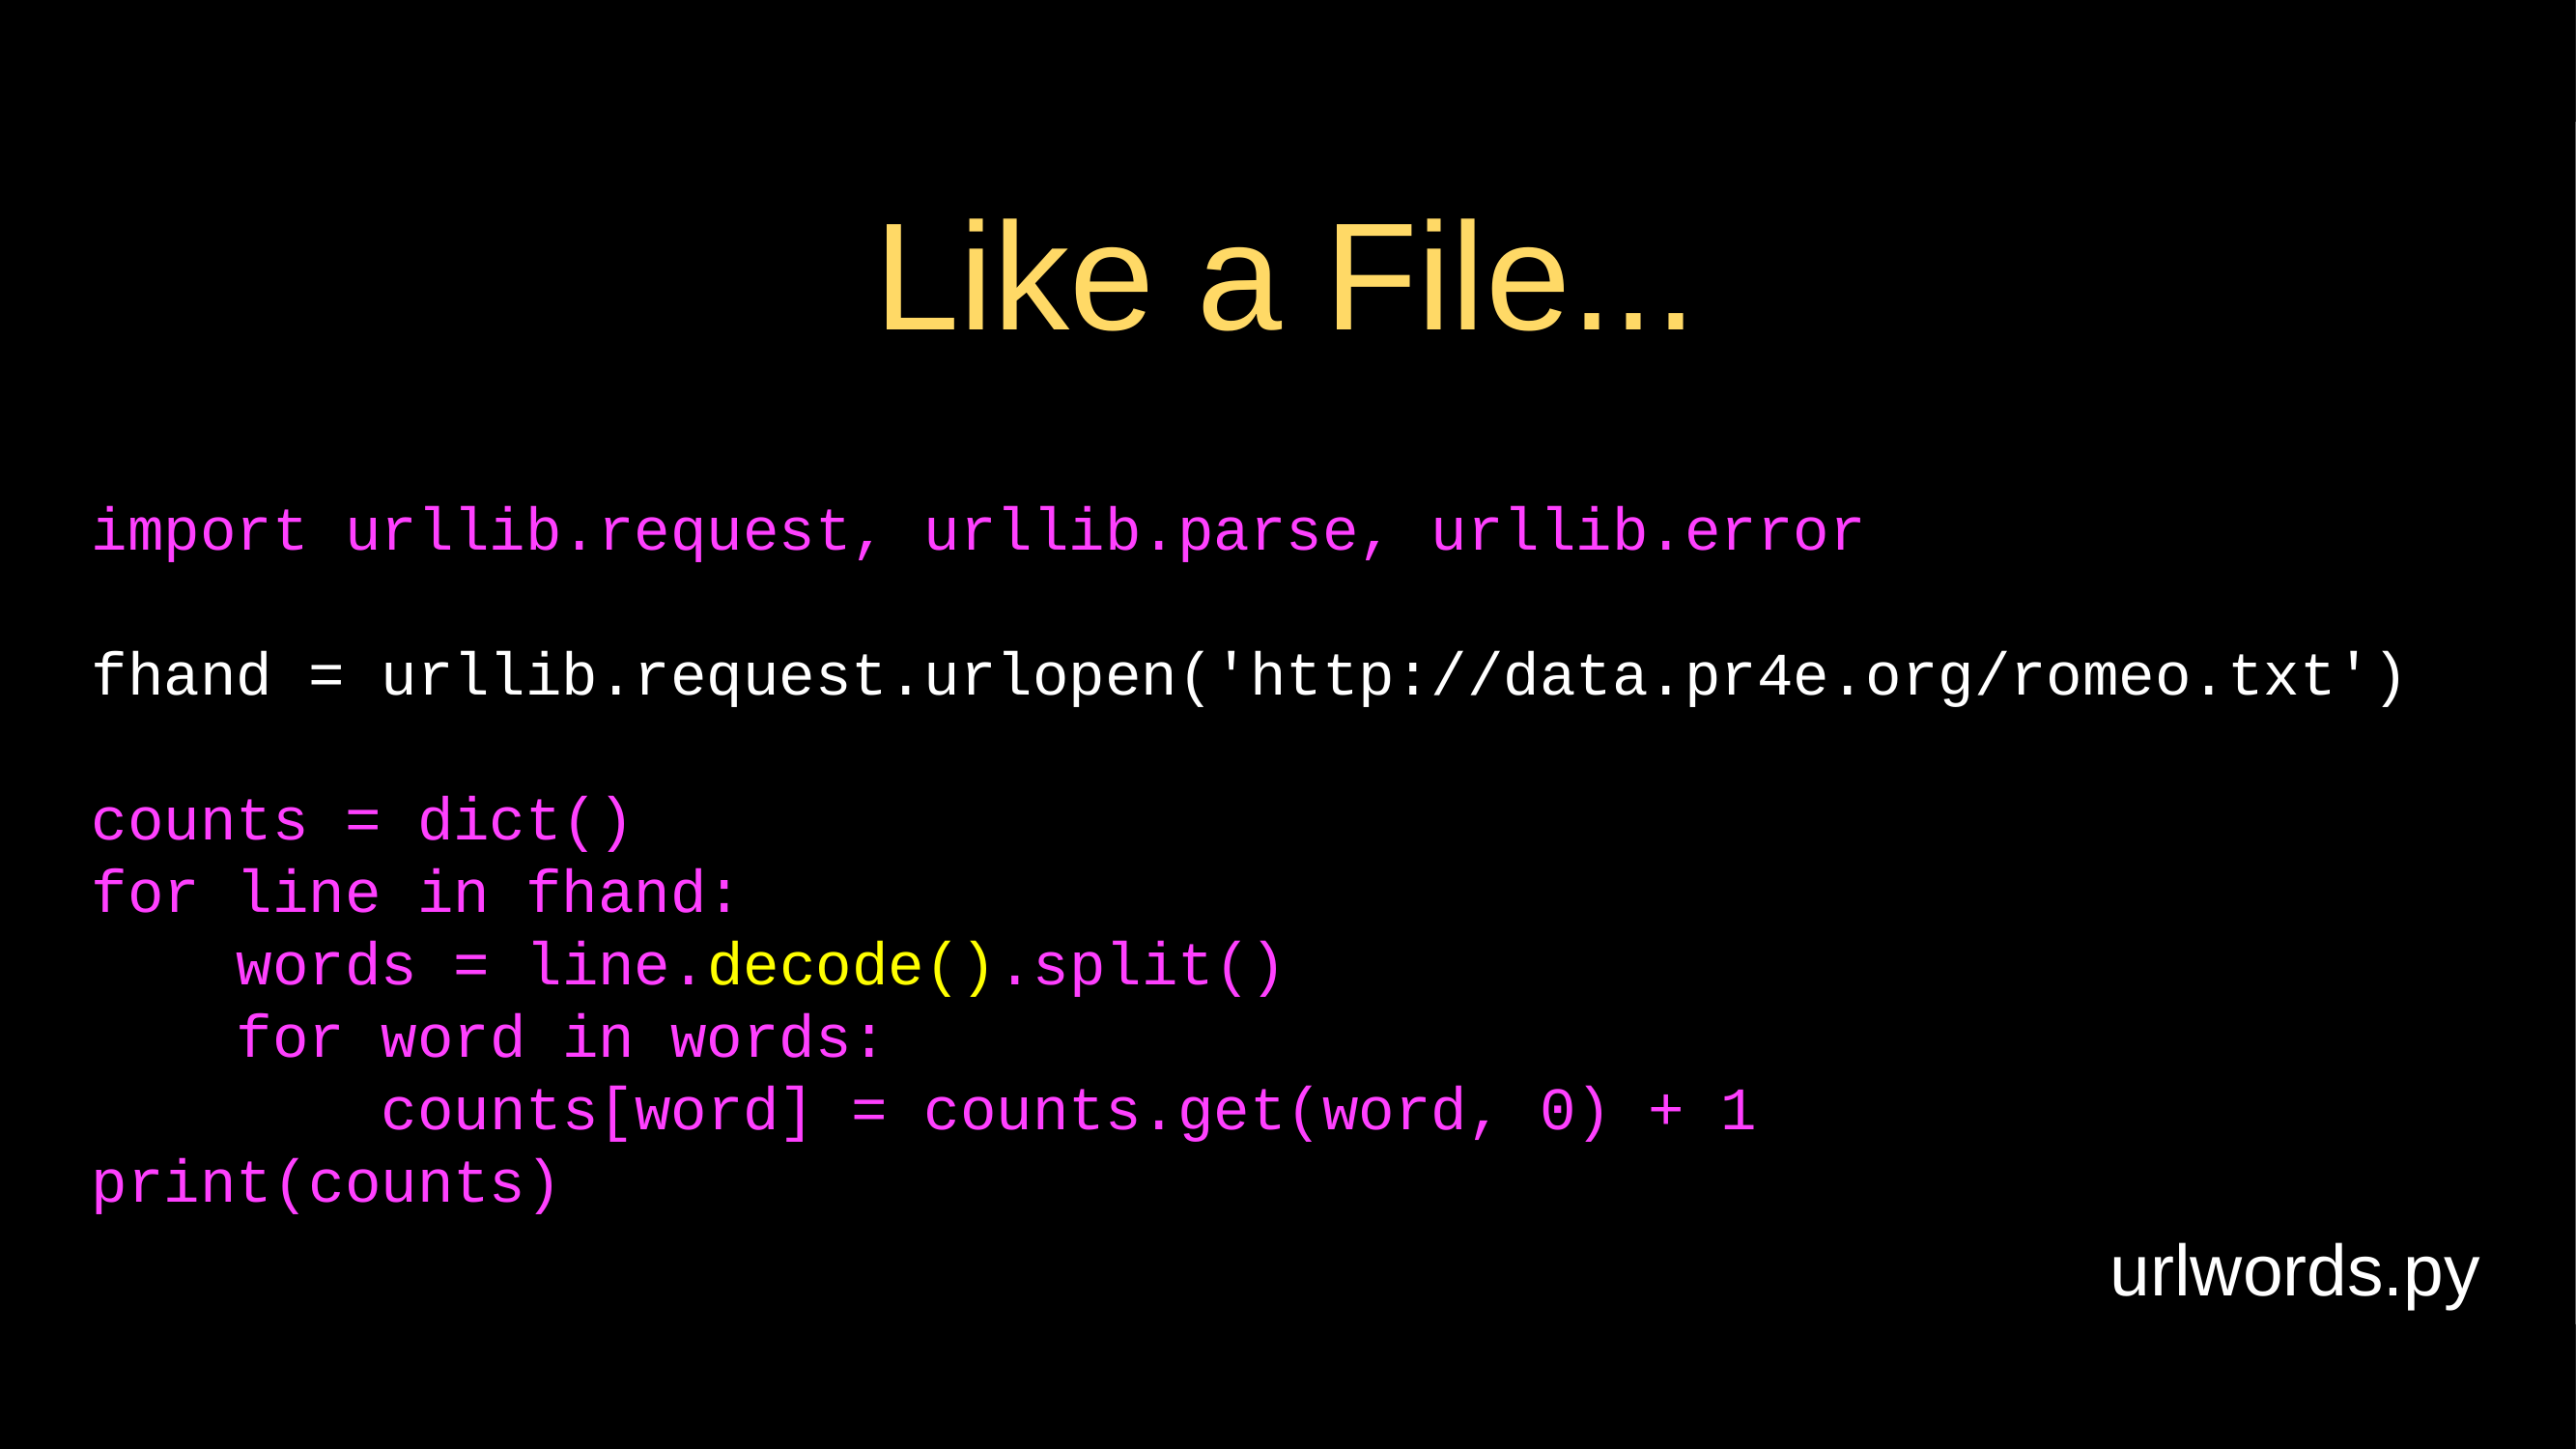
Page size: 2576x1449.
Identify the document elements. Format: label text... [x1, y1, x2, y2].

text_box urlwords.py [2104, 1217, 2487, 1317]
text_box import urllib.request, urllib.parse, urllib.error fhand = urllib.request.urlopen('http://data.pr4e.org/romeo.txt') counts = dict() for line in fhand: words = line.decode().split() for word in words: counts[word] = counts.get(word, 0) + 1 print(counts) [91, 460, 2576, 1244]
title Like a File... [183, 133, 2391, 403]
